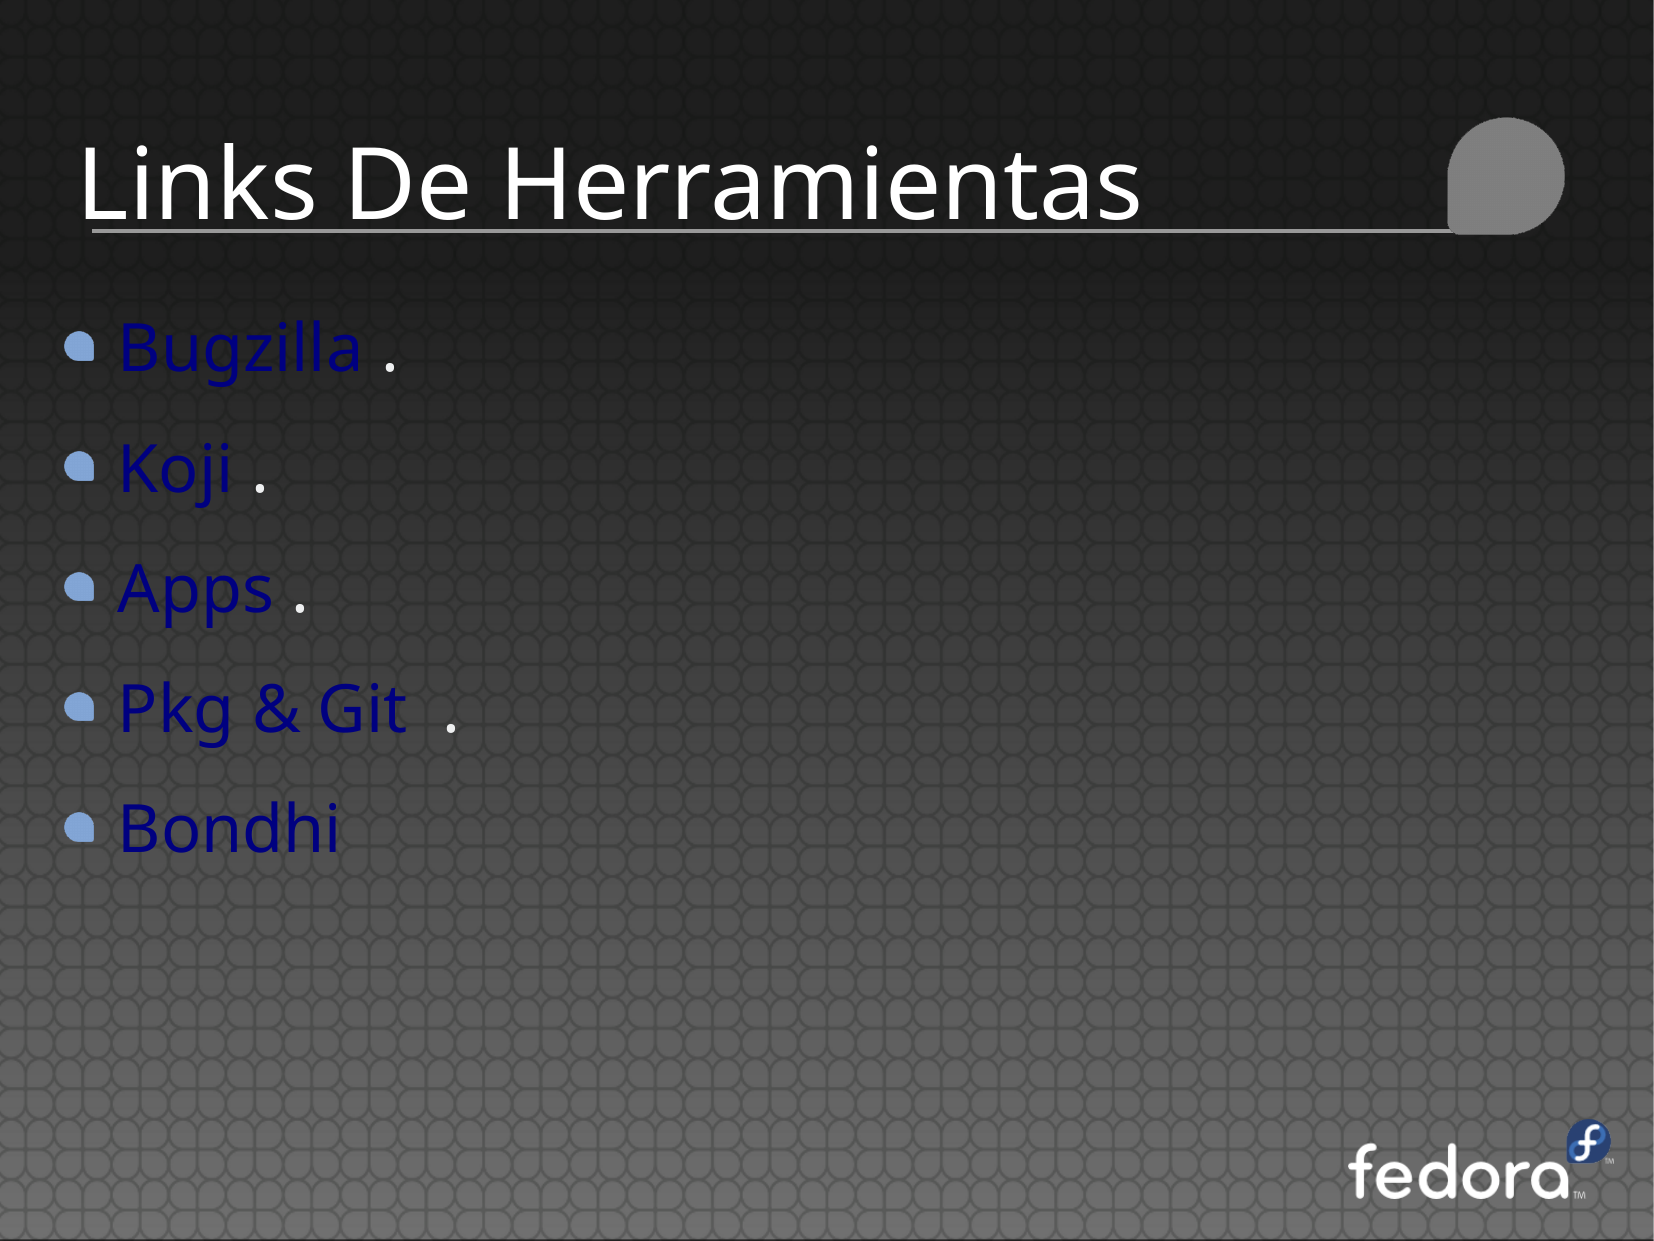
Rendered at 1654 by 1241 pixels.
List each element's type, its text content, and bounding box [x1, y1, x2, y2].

title Links De Herramientas [76, 112, 1566, 249]
list Bugzilla . Koji . Apps . Pkg & Git . Bondhi [46, 300, 1536, 1105]
picture [0, 0, 1654, 1241]
